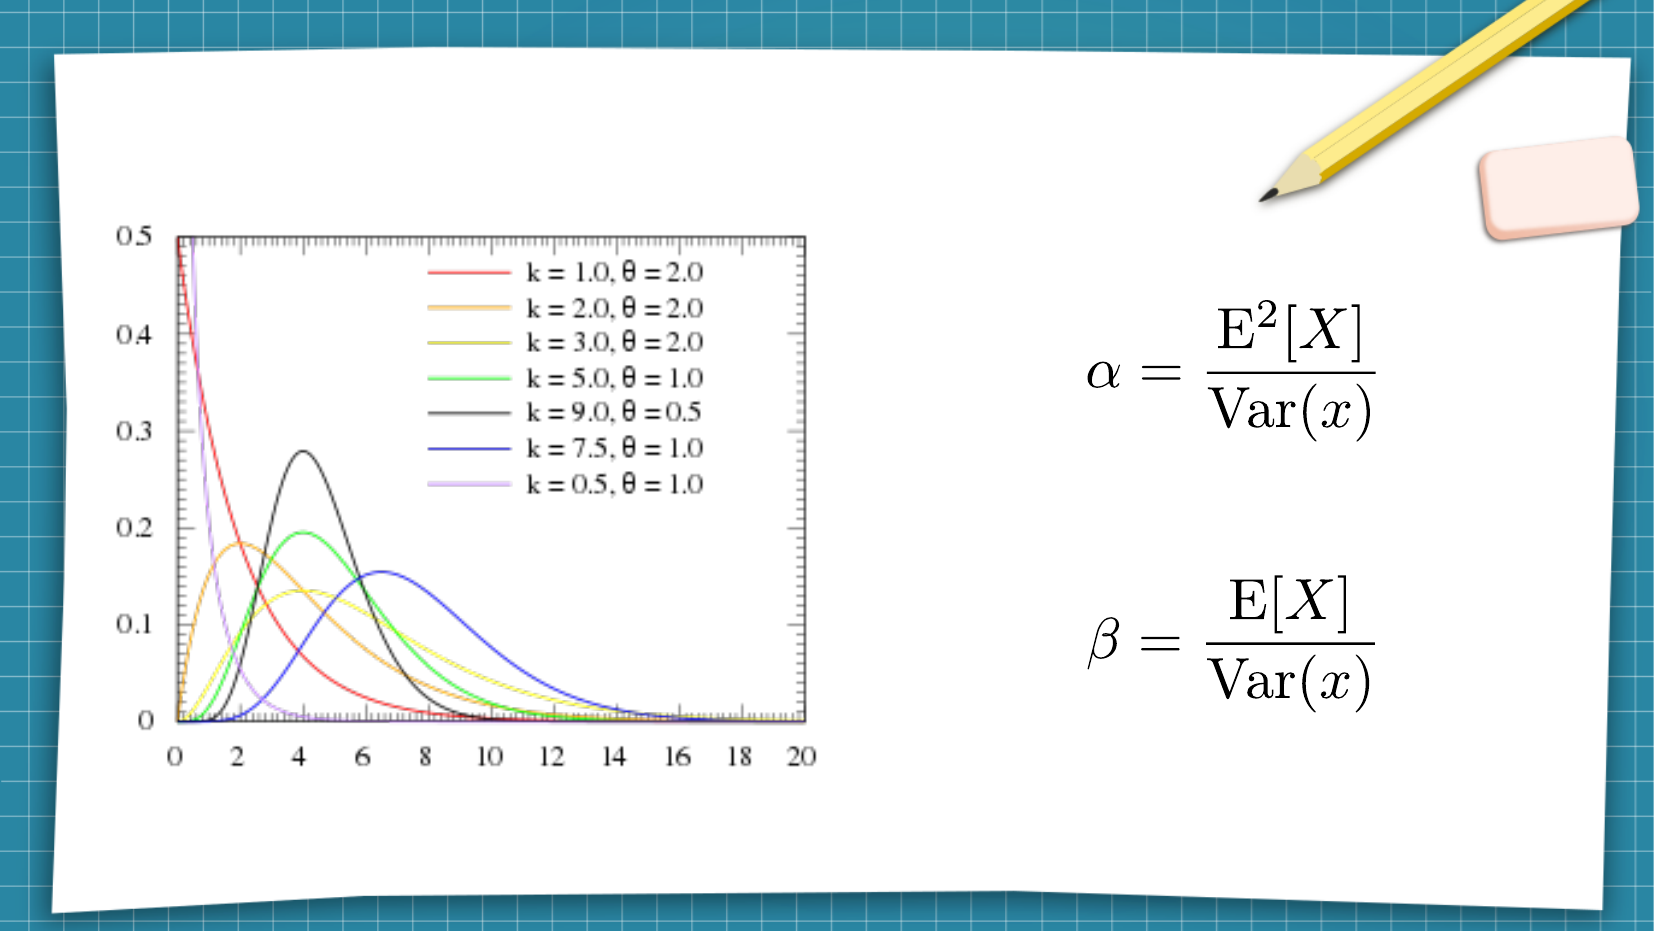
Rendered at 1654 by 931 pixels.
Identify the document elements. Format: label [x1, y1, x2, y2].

text_box [1087, 575, 1375, 713]
text_box [1087, 300, 1376, 442]
picture [0, 0, 1654, 931]
